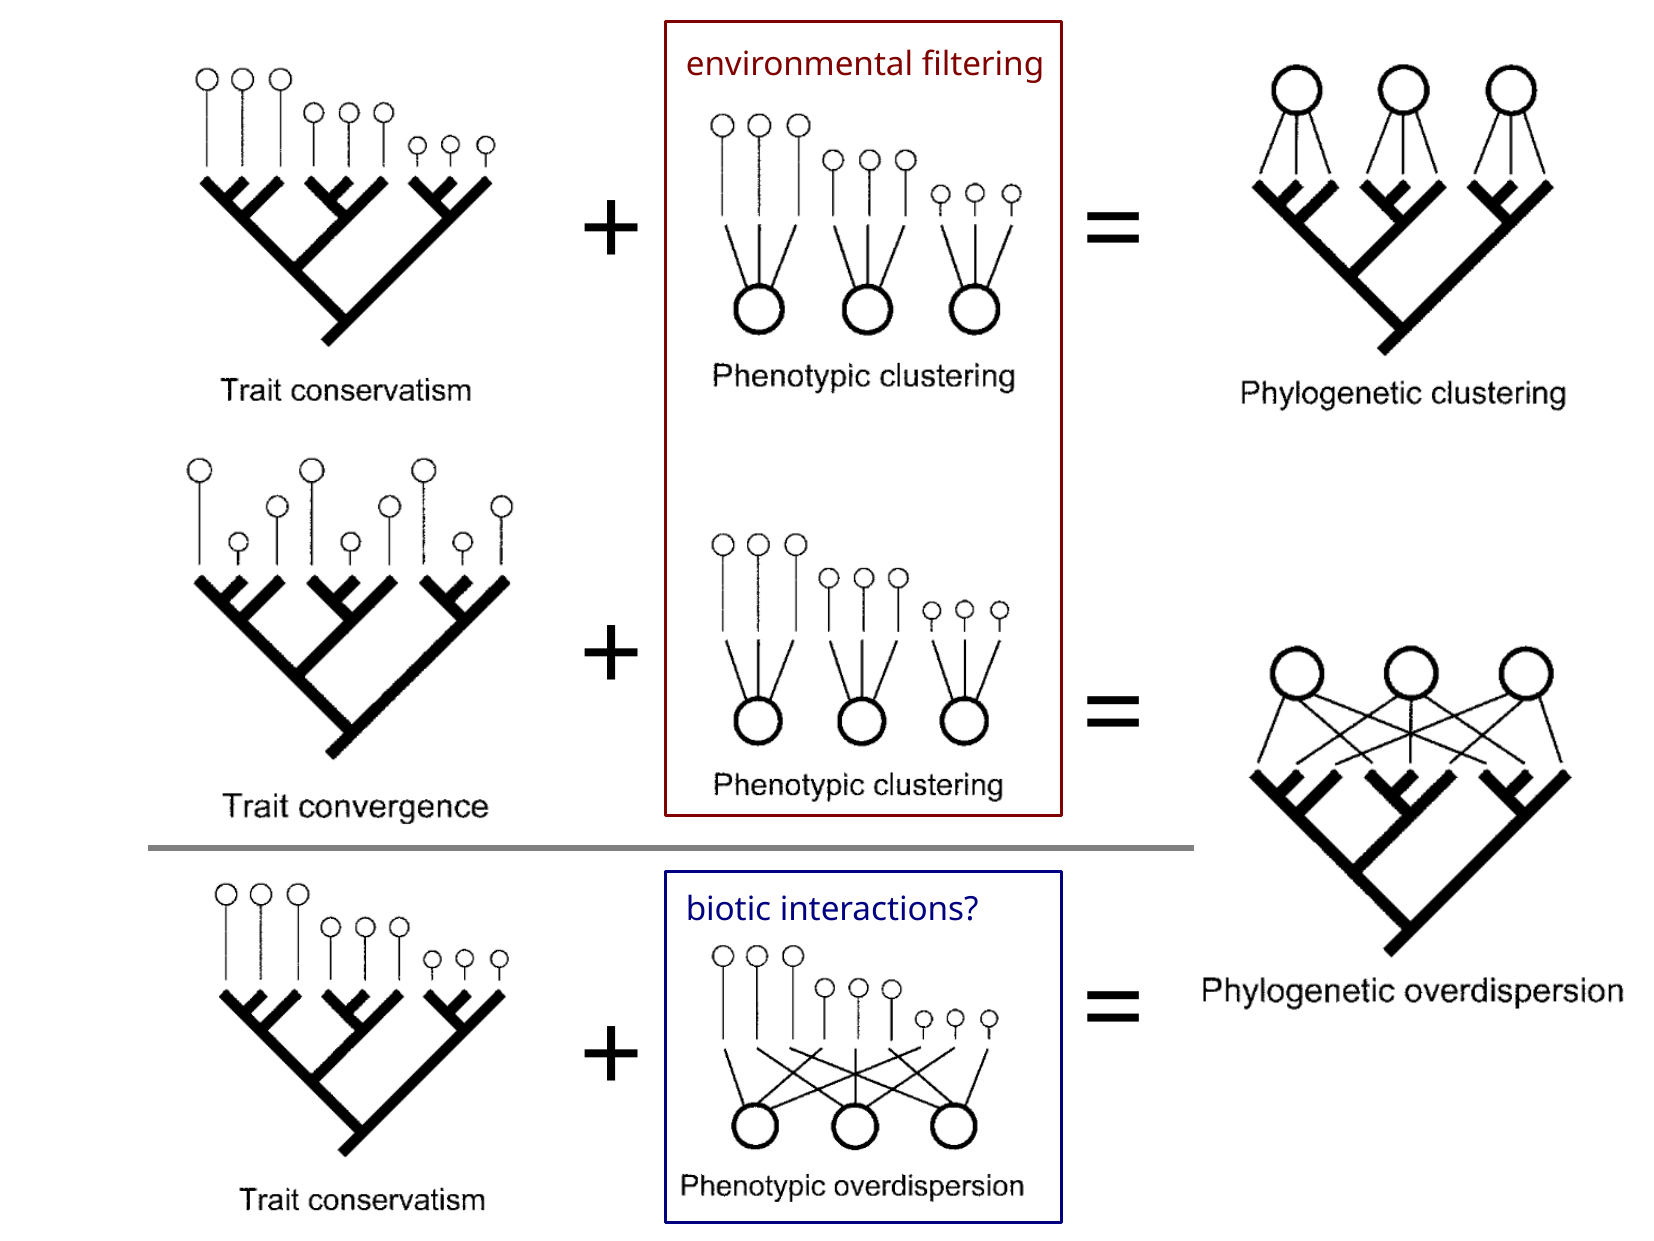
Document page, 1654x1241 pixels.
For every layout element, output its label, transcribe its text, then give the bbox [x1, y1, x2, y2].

text_box biotic interactions? [670, 877, 1004, 939]
picture [202, 871, 512, 1223]
picture [671, 937, 1035, 1205]
picture [171, 440, 517, 831]
picture [704, 527, 1020, 806]
text_box + [565, 966, 649, 1138]
picture [689, 98, 1025, 399]
text_box + [565, 139, 649, 312]
text_box = [1067, 139, 1155, 312]
text_box environmental filtering [670, 32, 1056, 94]
picture [1219, 60, 1579, 416]
text_box = [1067, 623, 1155, 796]
picture [177, 48, 515, 429]
text_box + [565, 564, 649, 737]
picture [1194, 642, 1628, 1017]
text_box = [1067, 918, 1155, 1091]
